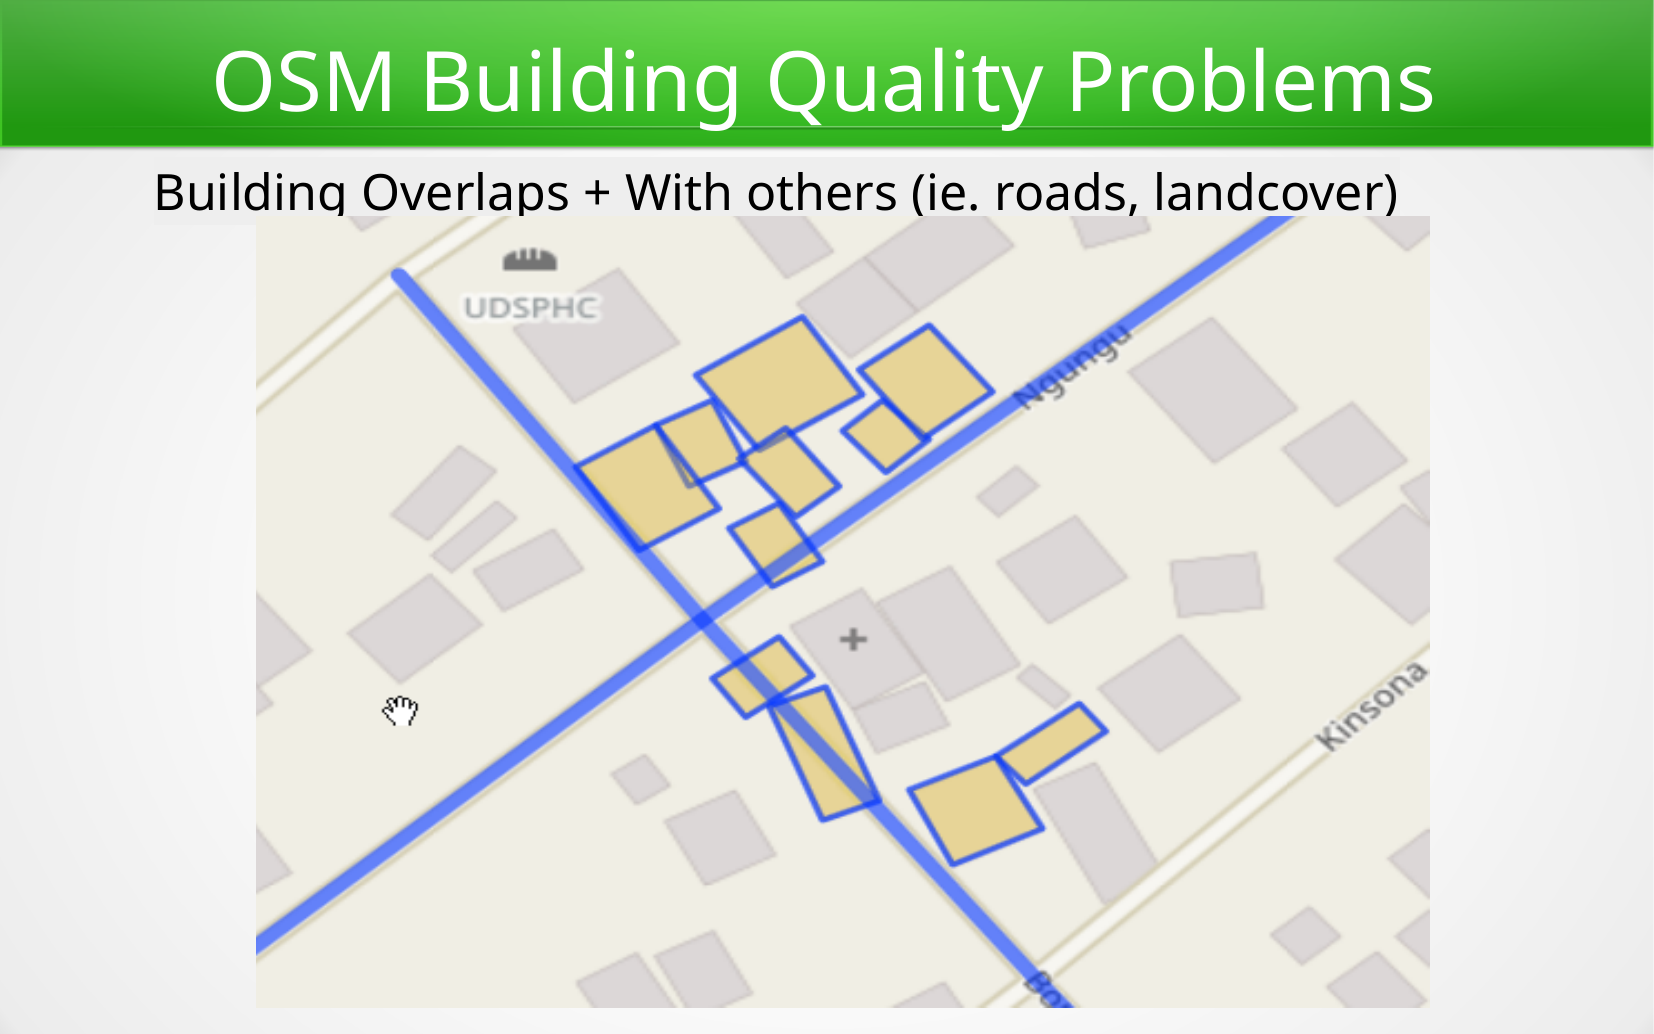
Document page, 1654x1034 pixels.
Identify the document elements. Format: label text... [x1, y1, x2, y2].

list Building Overlaps + With others (ie. roads, landcover) [82, 157, 1571, 965]
title OSM Building Quality Problems [80, 0, 1569, 188]
picture [0, 0, 1654, 1034]
